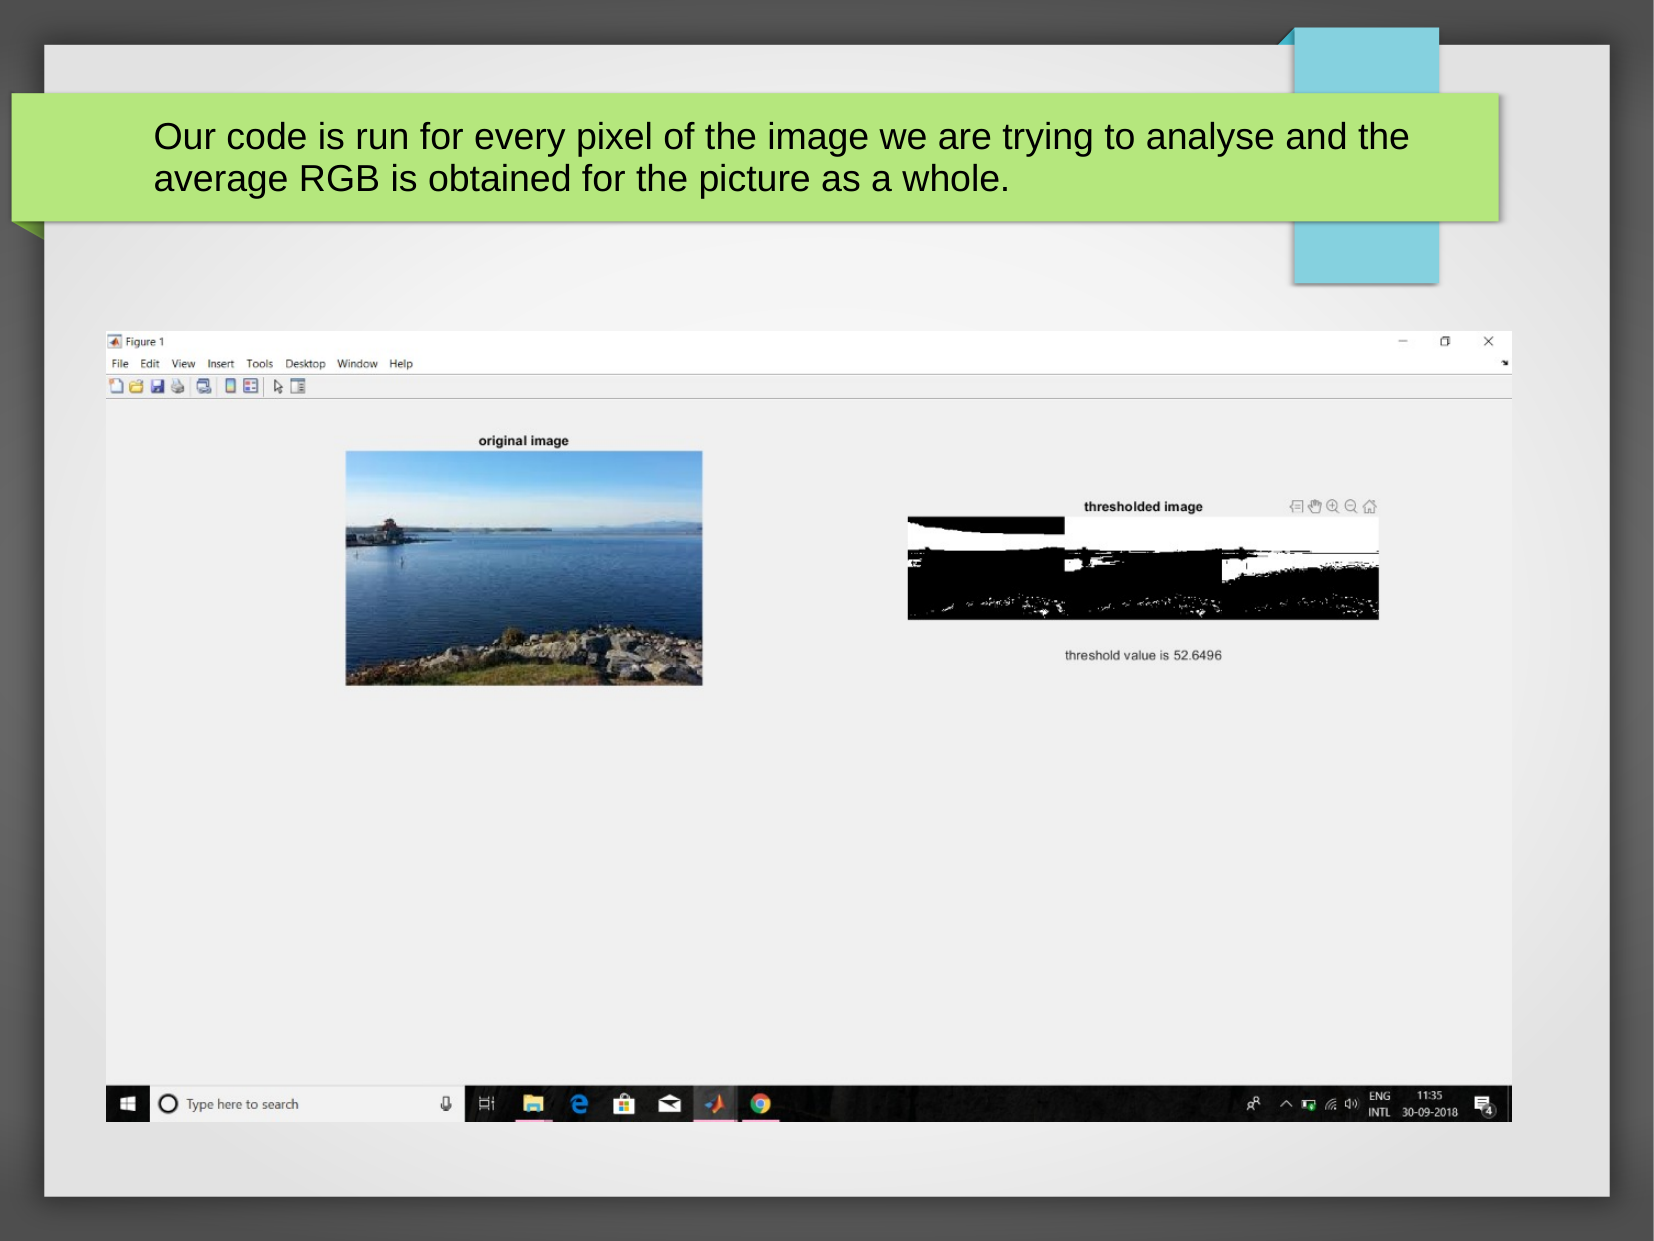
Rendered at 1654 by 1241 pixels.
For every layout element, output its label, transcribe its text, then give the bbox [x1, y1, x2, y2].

picture [0, 0, 1654, 1241]
list Our code is run for every pixel of the image we are trying to analyse and the average RGB is obtained for the picture as a whole. [82, 82, 1571, 1010]
